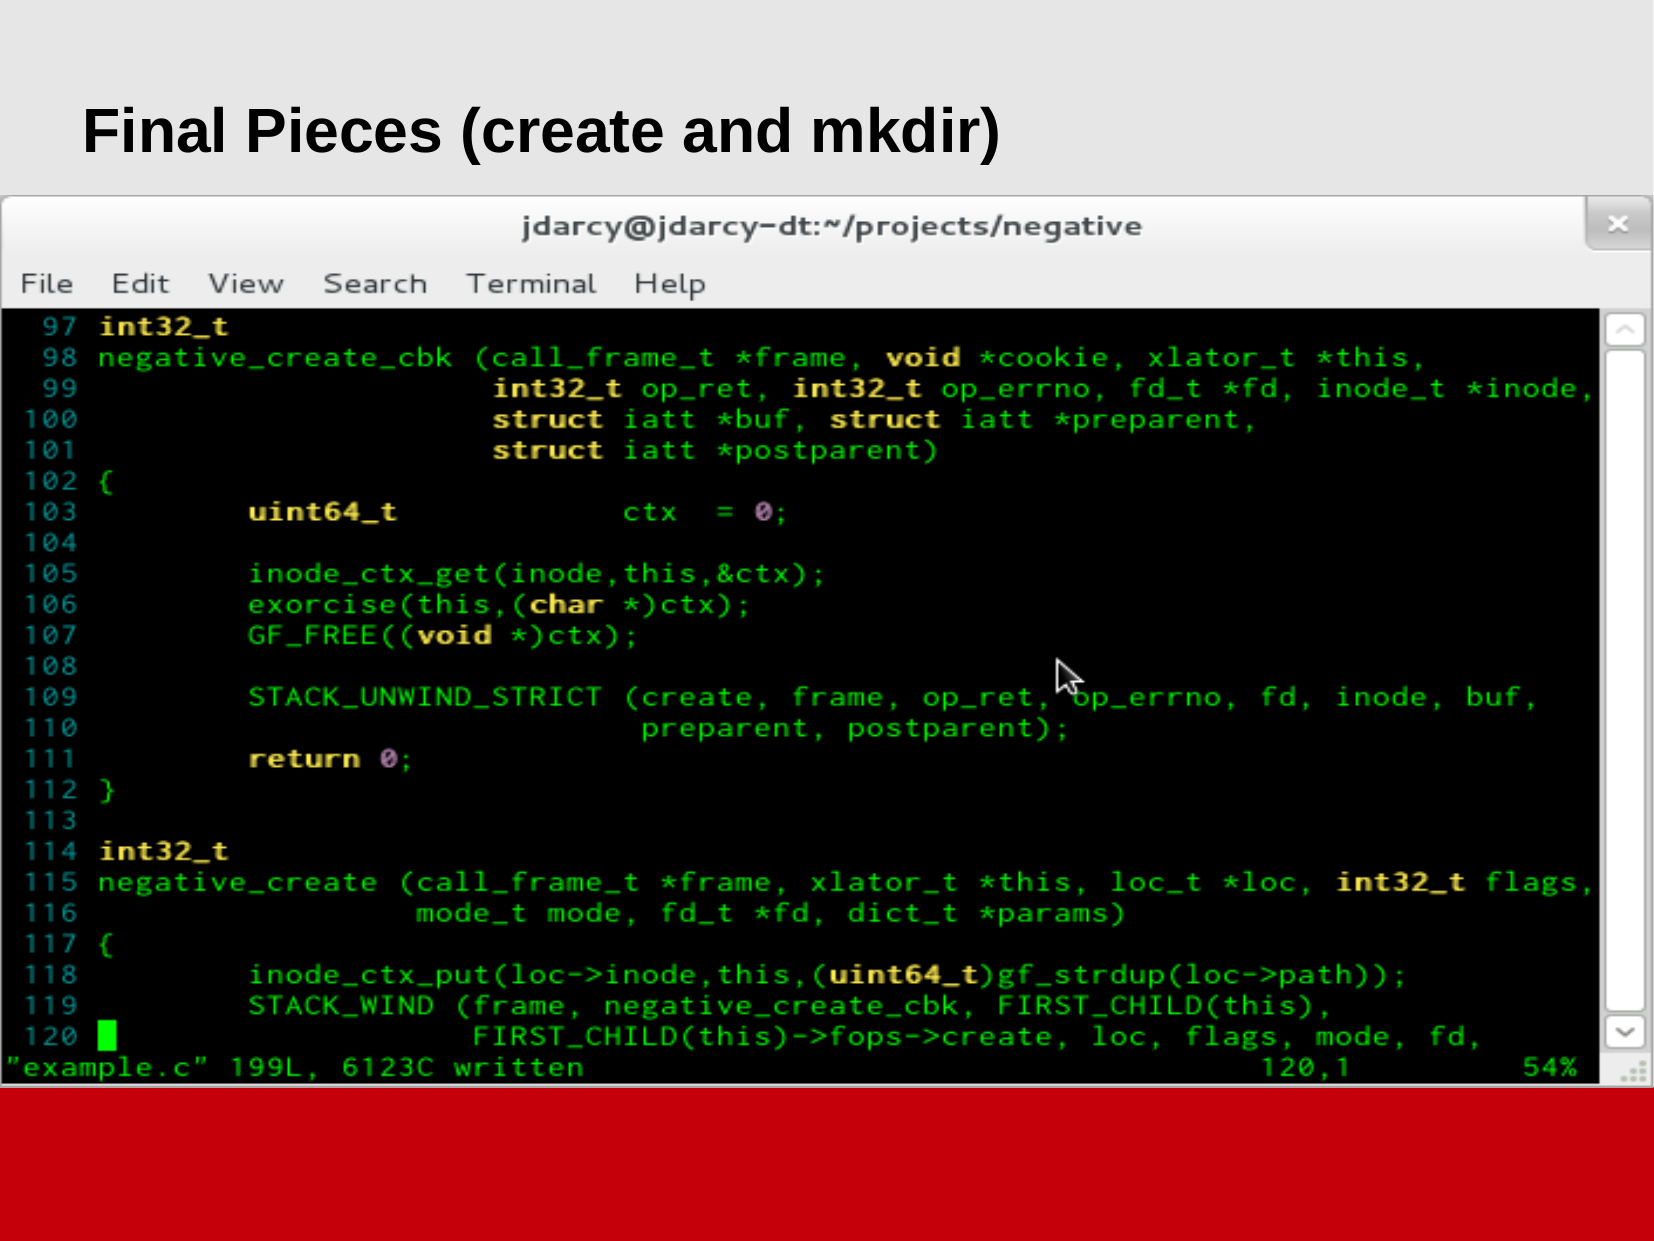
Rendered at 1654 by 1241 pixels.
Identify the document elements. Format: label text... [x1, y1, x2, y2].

title Final Pieces (create and mkdir) [82, 37, 1571, 195]
picture [0, 195, 1654, 1088]
